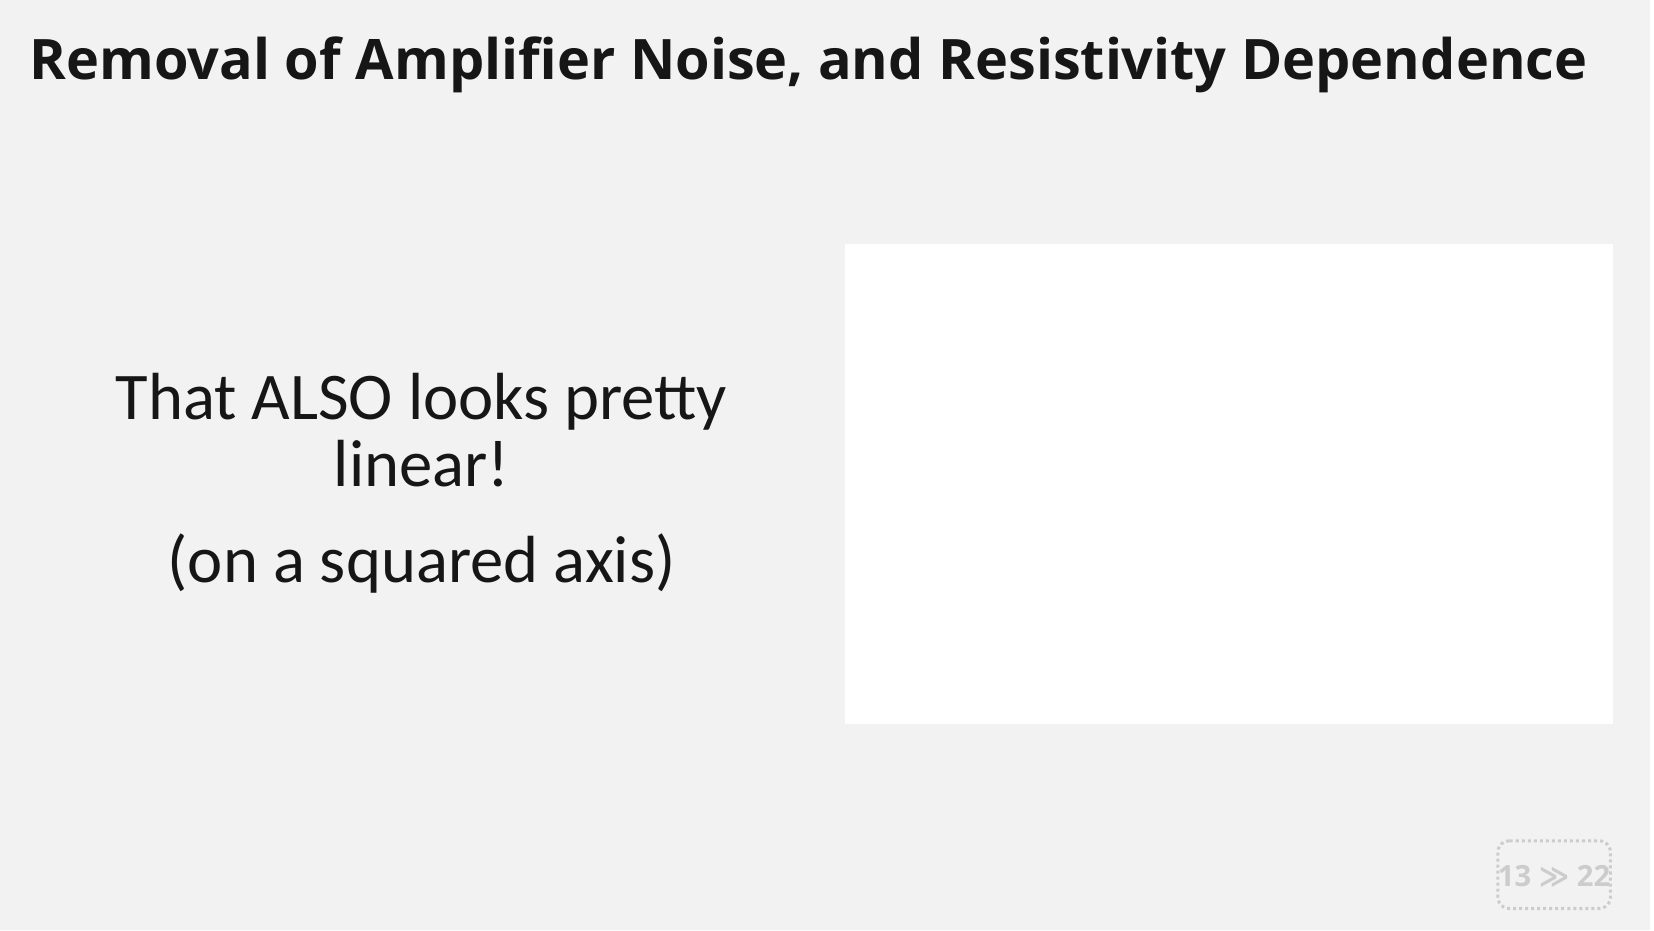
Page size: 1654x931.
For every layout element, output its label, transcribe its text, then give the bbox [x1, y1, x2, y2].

title Removal of Amplifier Noise, and Resistivity Dependence [29, 10, 1613, 106]
picture [844, 244, 1614, 725]
list That ALSO looks pretty linear! (on a squared axis) [37, 143, 807, 826]
